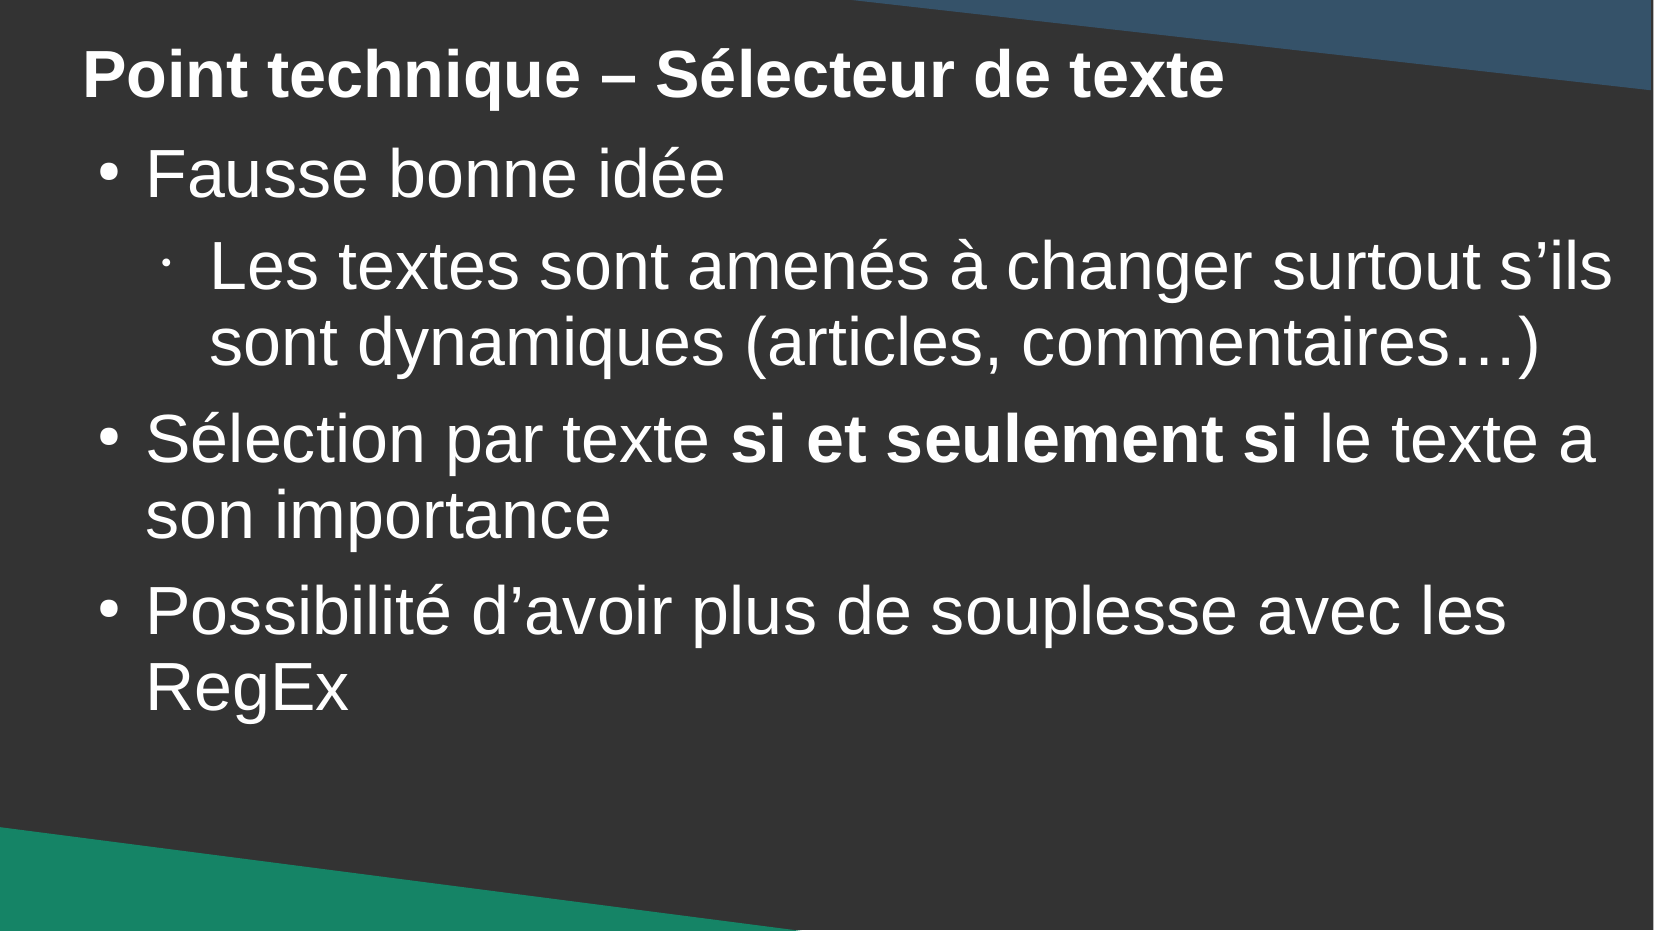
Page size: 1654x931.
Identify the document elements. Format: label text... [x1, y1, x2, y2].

title Point technique – Sélecteur de texte [82, 37, 1571, 122]
text_box [0, 827, 802, 931]
text_box [851, 0, 1651, 91]
list Fausse bonne idée Les textes sont amenés à changer surtout s’ils sont dynamiques (articles, commentaires…) Sélection par texte si et seulement si le texte a son importance Possibilité d’avoir plus de souplesse avec les RegEx [80, 135, 1620, 798]
